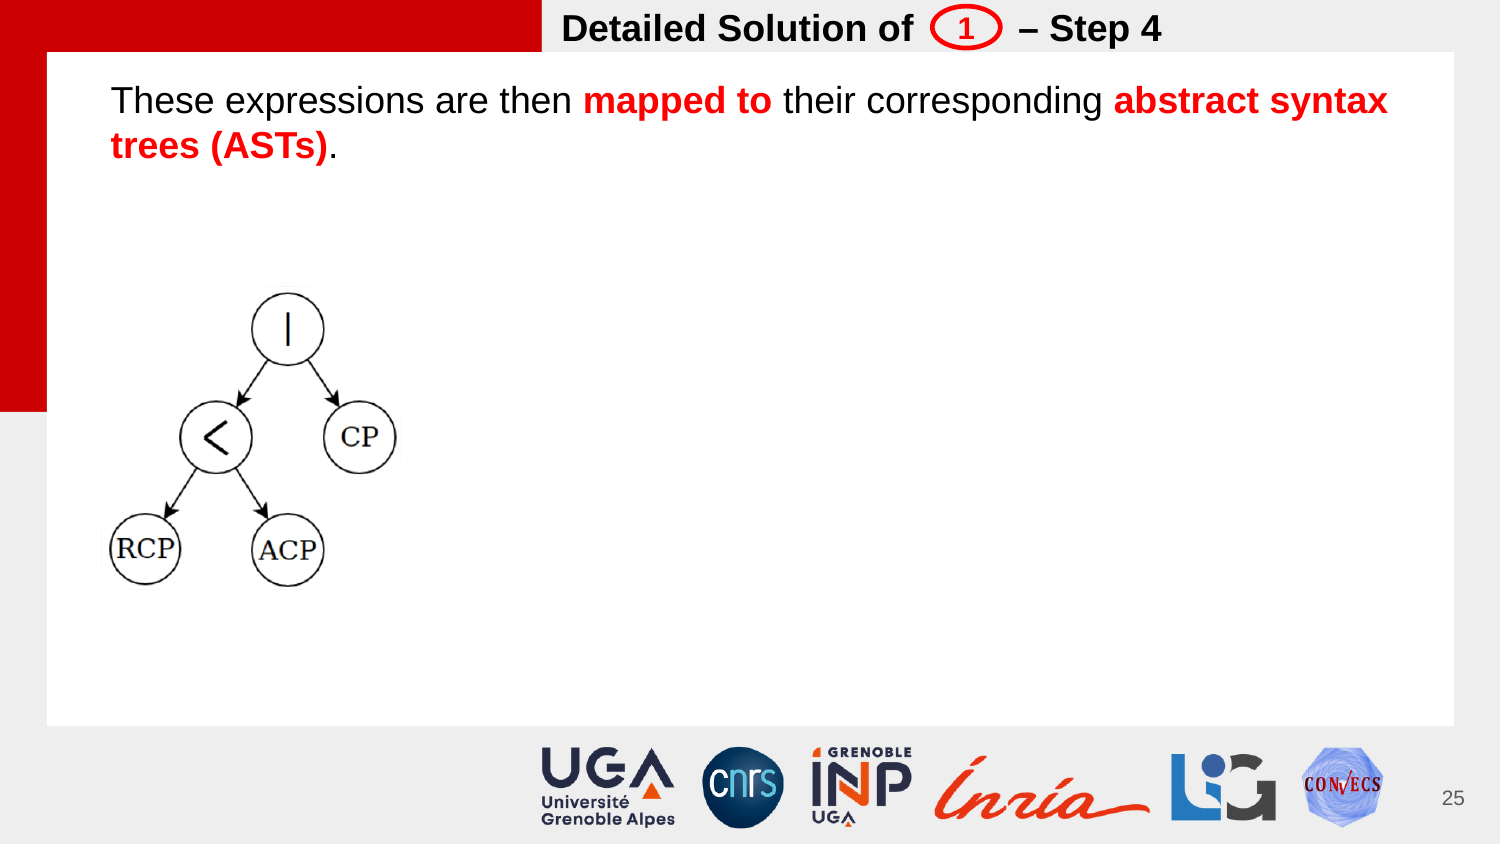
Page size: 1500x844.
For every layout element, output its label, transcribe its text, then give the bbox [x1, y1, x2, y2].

slide_number <numéro> [1389, 764, 1480, 830]
text_box Detailed Solution of – Step 4 [546, 0, 1441, 55]
text_box These expressions are then mapped to their corresponding abstract syntax trees (ASTs). [95, 72, 1405, 179]
picture [0, 0, 1500, 844]
text_box 1 [932, 6, 1001, 49]
